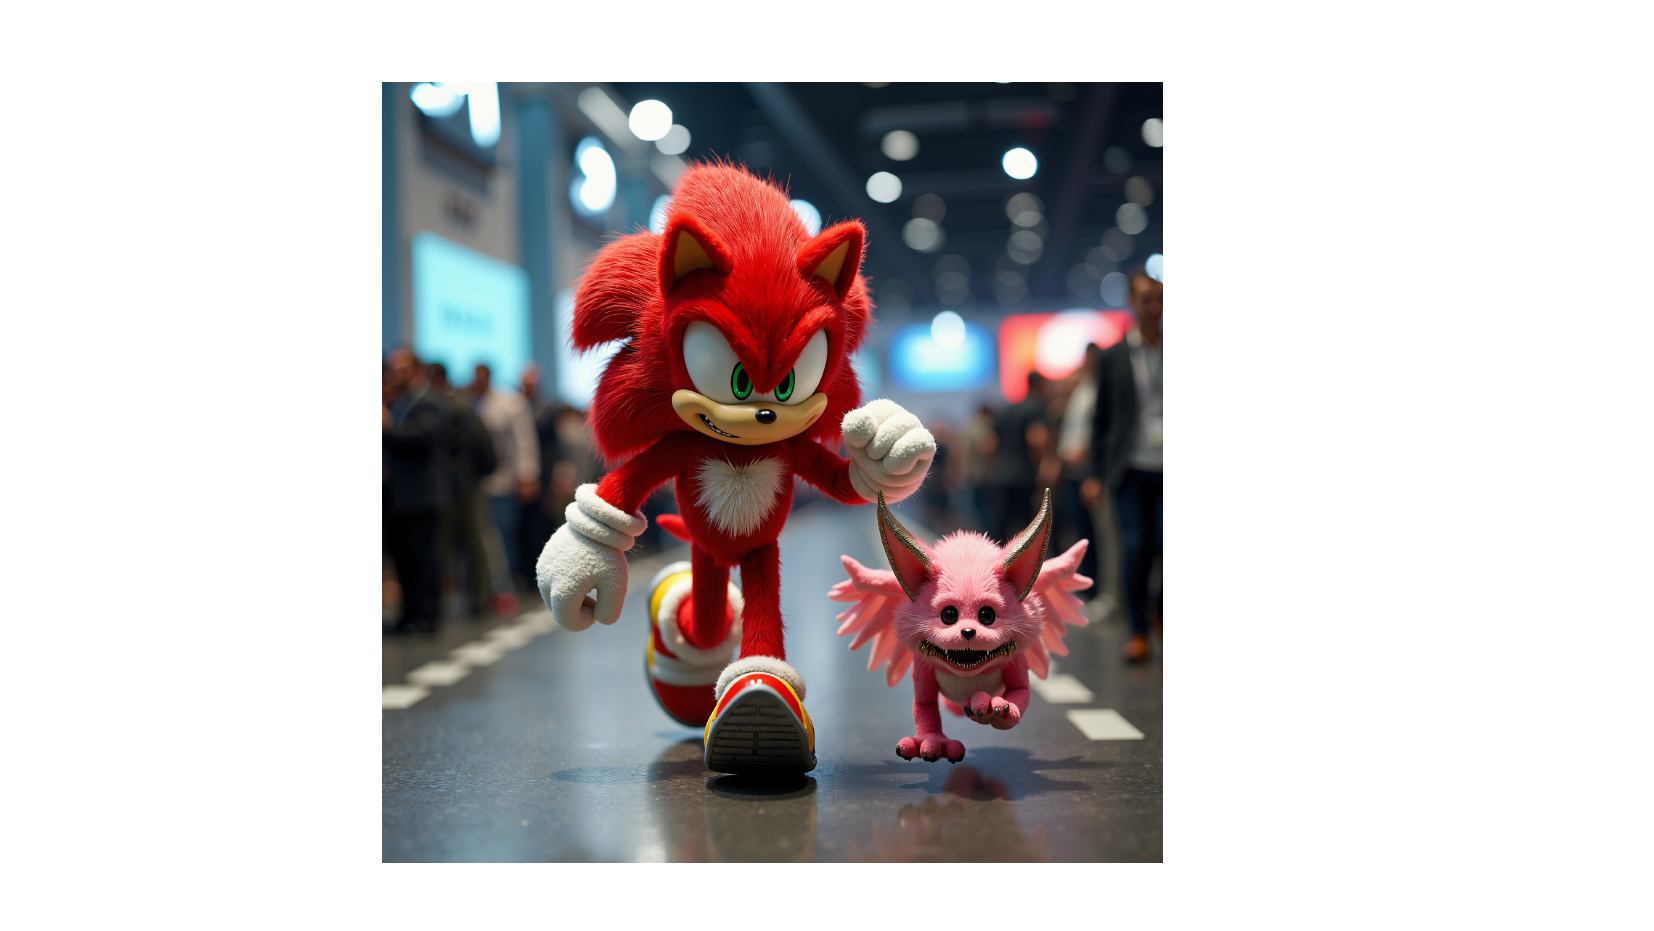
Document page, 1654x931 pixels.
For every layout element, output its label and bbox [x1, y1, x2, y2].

picture [382, 82, 1163, 863]
